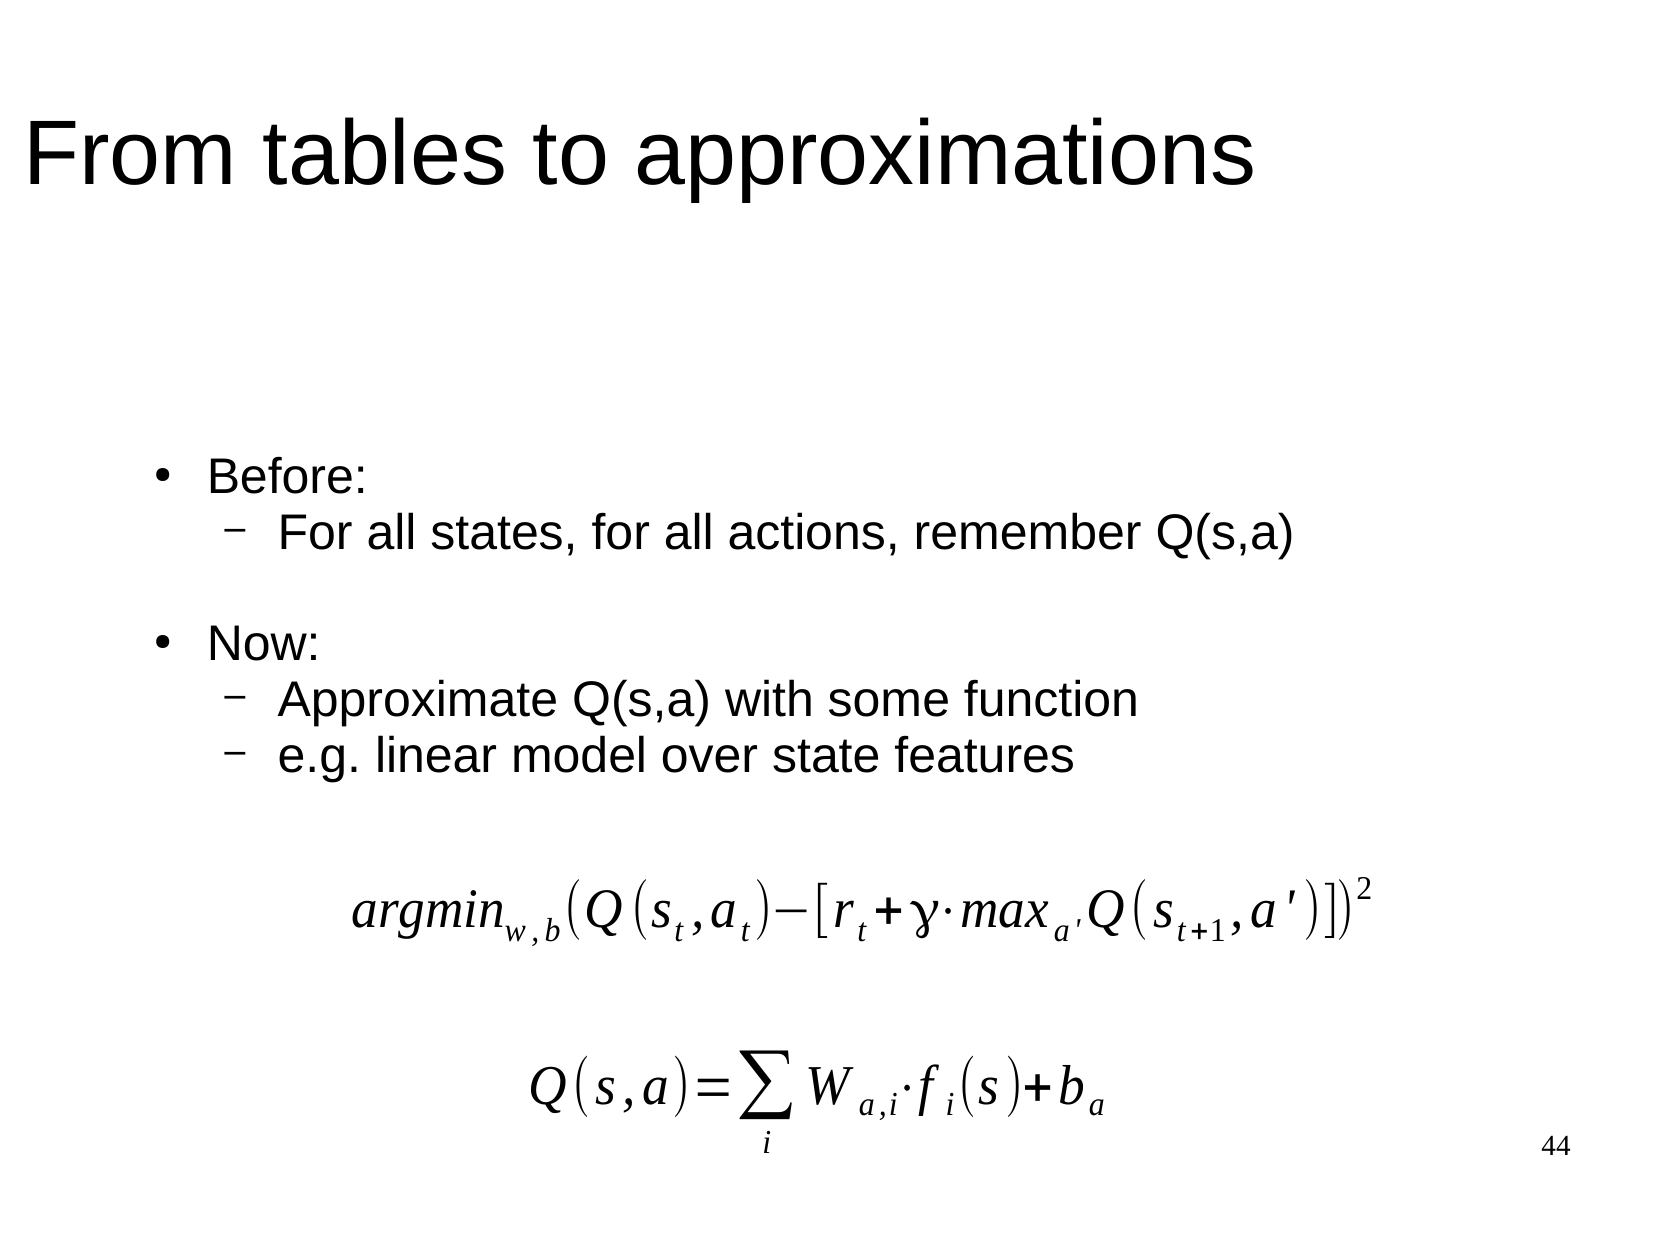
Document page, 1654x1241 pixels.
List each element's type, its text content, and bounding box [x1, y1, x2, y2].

chart [338, 867, 1384, 947]
chart [515, 1044, 1117, 1160]
text_box Before: For all states, for all actions, remember Q(s,a) Now: Approximate Q(s,a) with some function e.g. linear model over state features [121, 440, 1441, 794]
title From tables to approximations [23, 49, 1512, 257]
